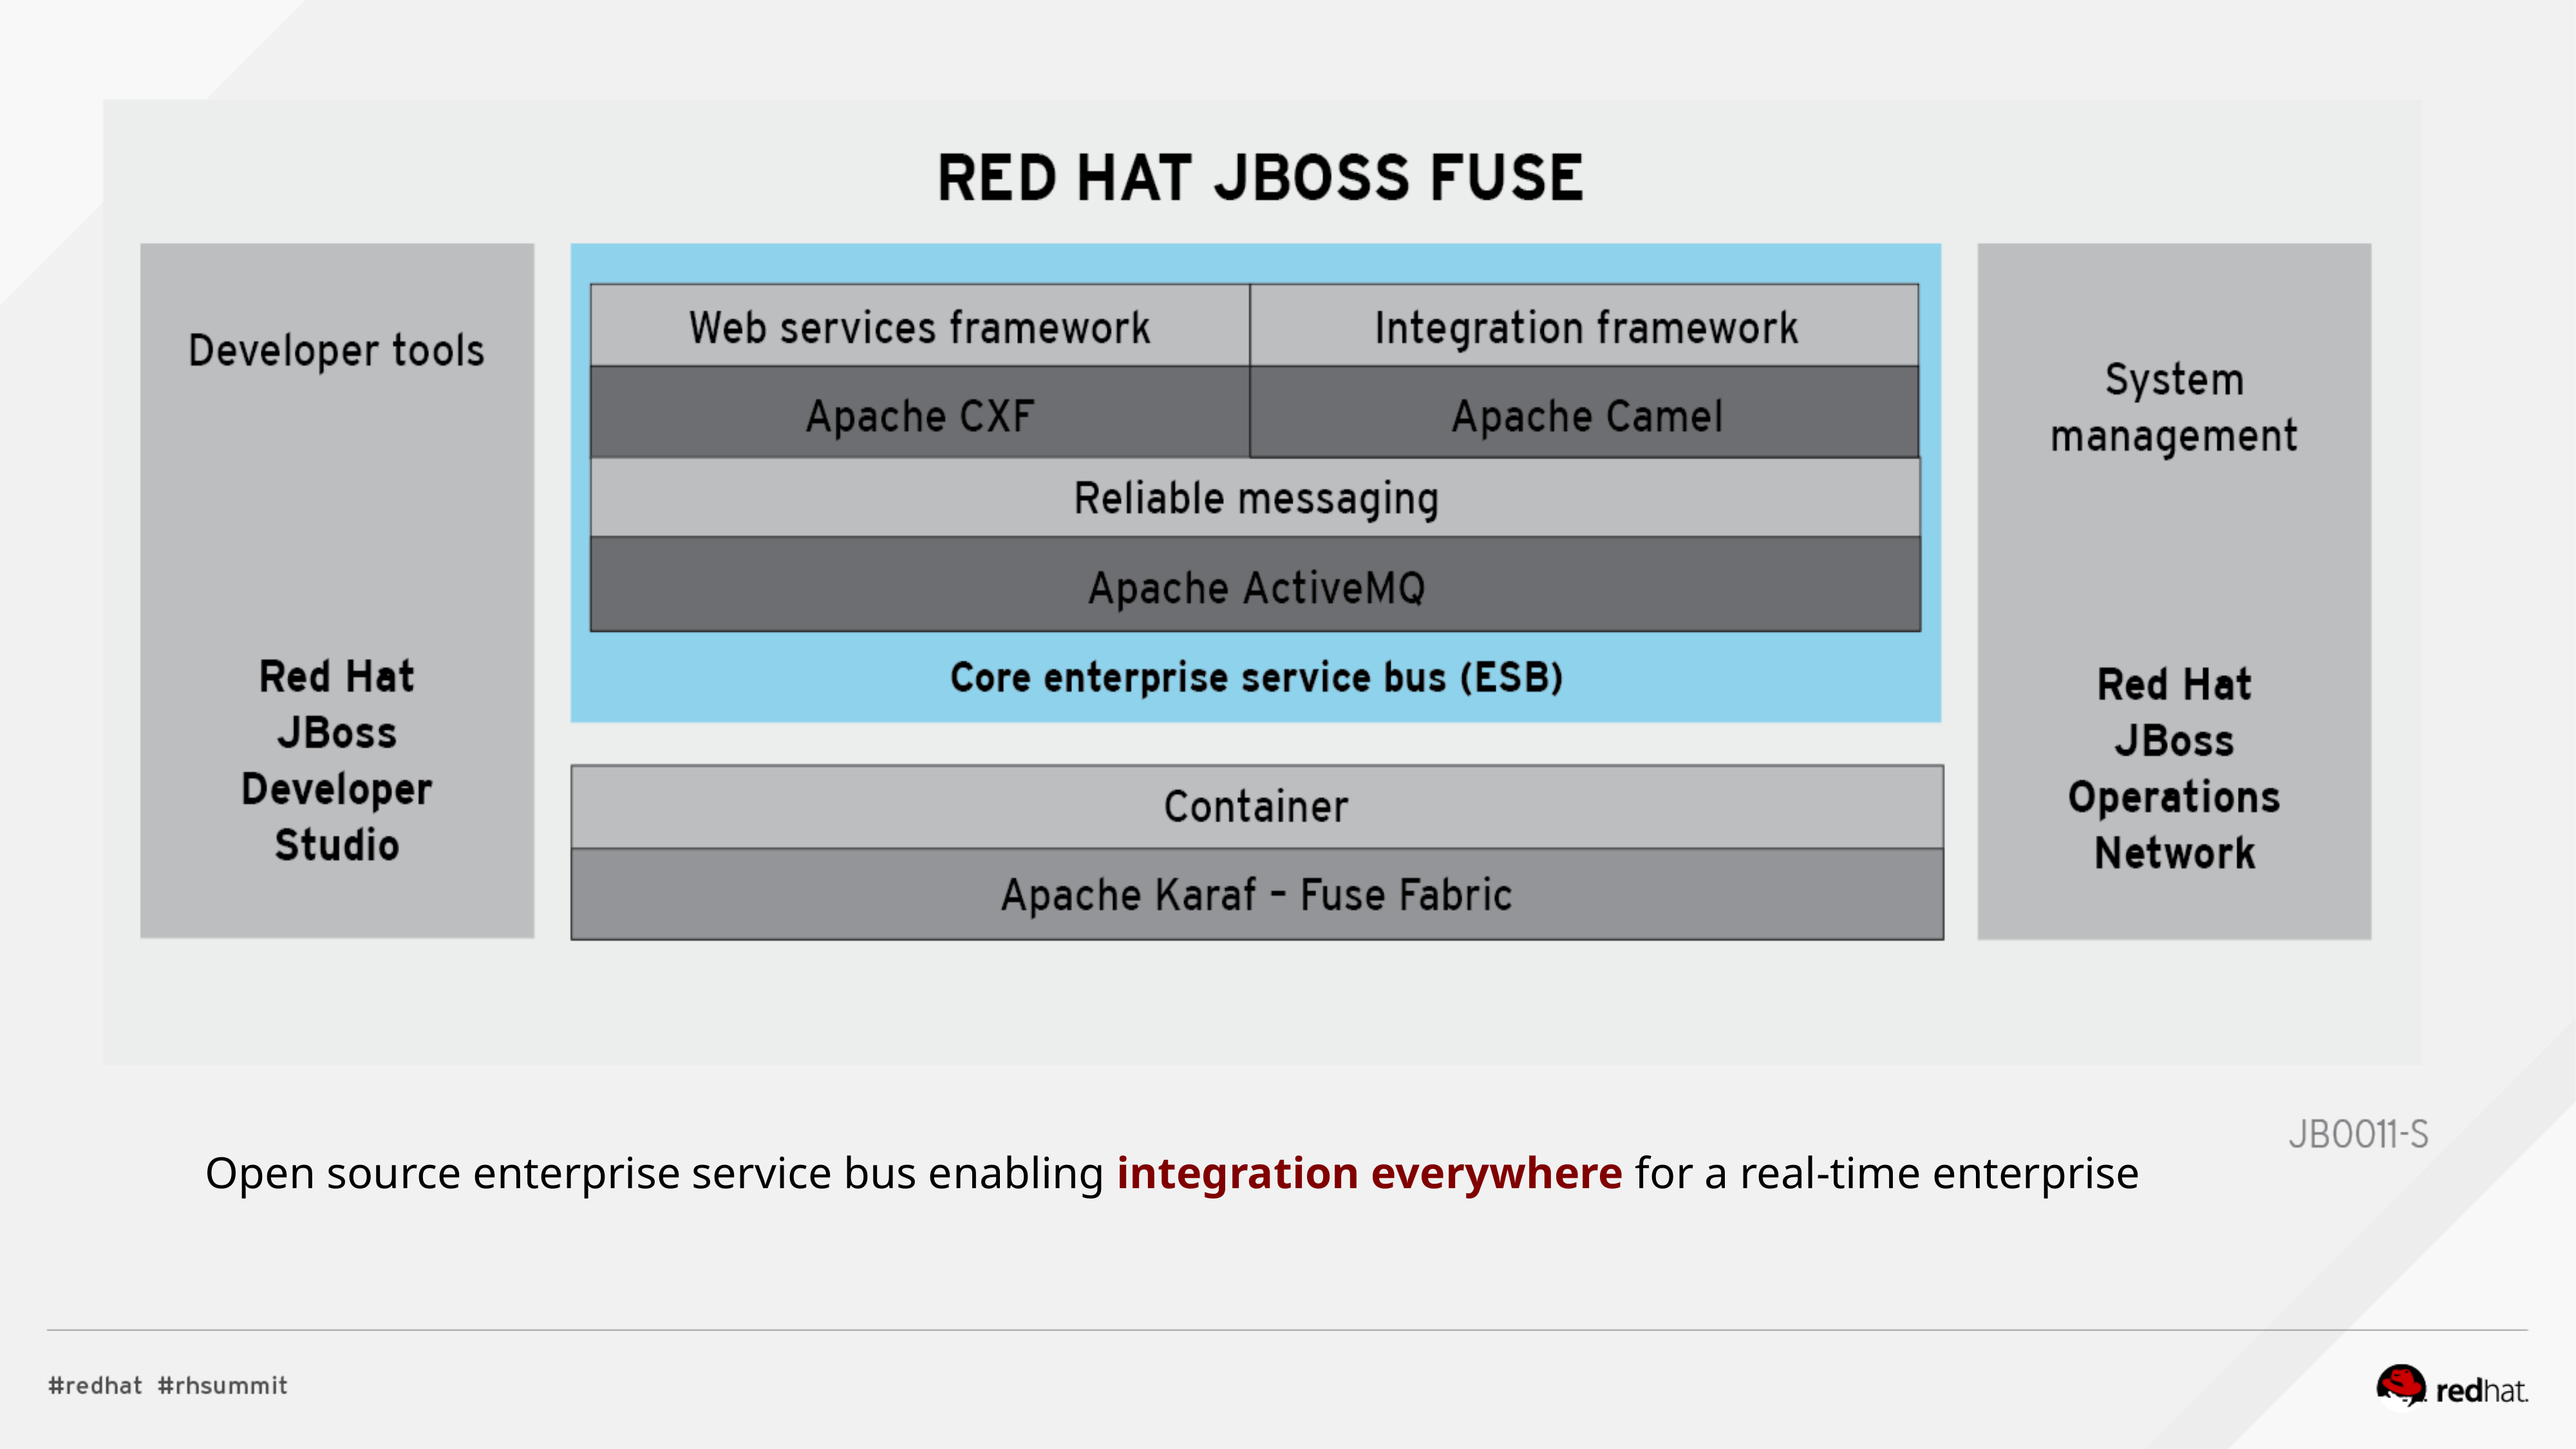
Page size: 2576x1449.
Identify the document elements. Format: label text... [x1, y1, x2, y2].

text_box Open source enterprise service bus enabling integration everywhere for a real-time enterprise [195, 1119, 2352, 1296]
picture [0, 0, 2576, 1449]
